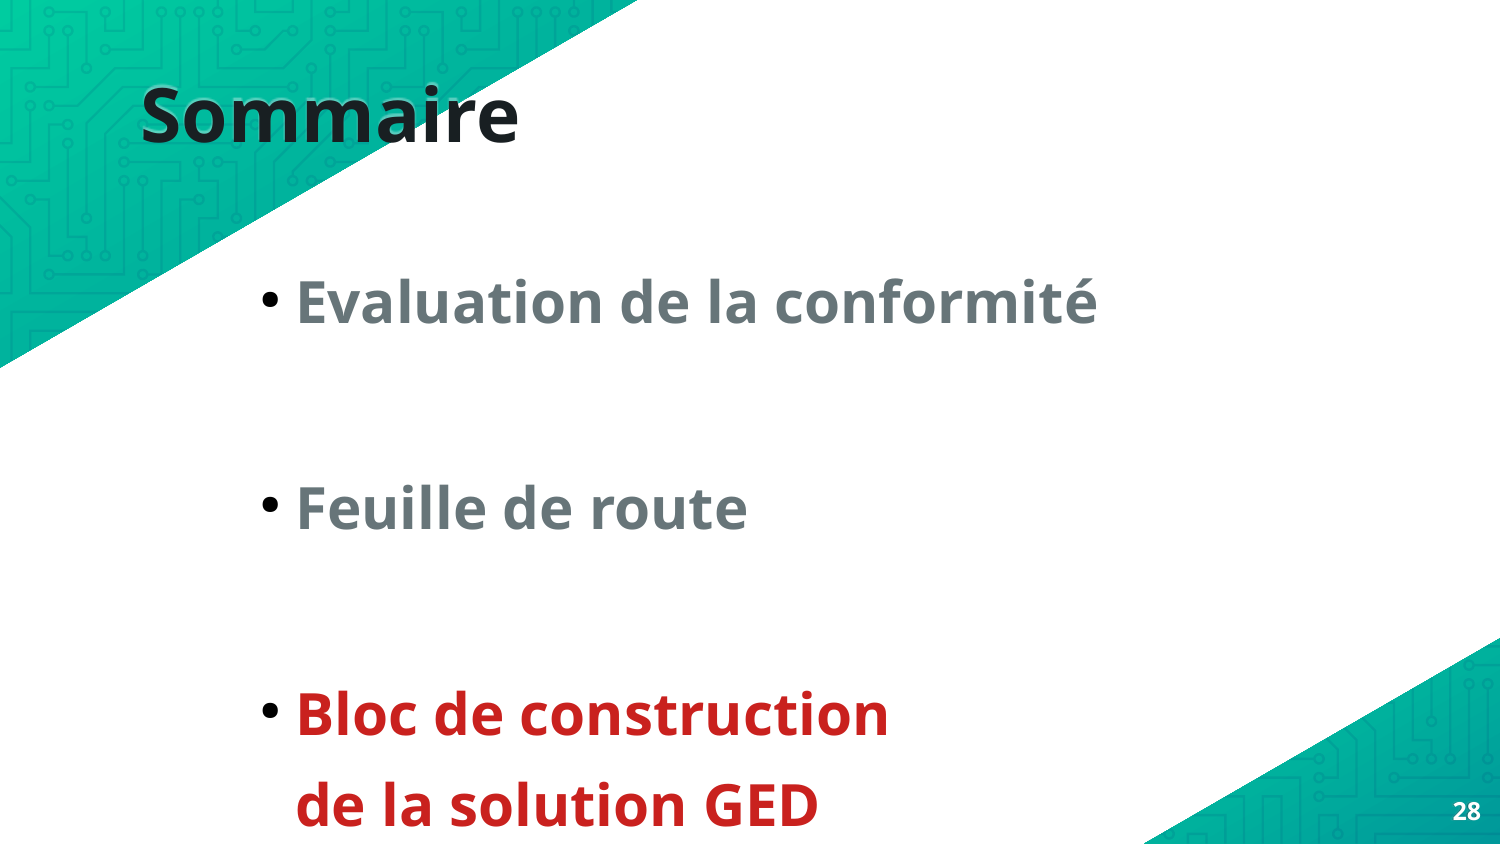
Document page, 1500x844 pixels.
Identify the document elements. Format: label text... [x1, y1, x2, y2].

list Evaluation de la conformité Feuille de route Bloc de construction de la solution GED [259, 249, 1371, 764]
slide_number <numéro> [1391, 779, 1482, 844]
title Sommaire [140, 78, 1360, 160]
